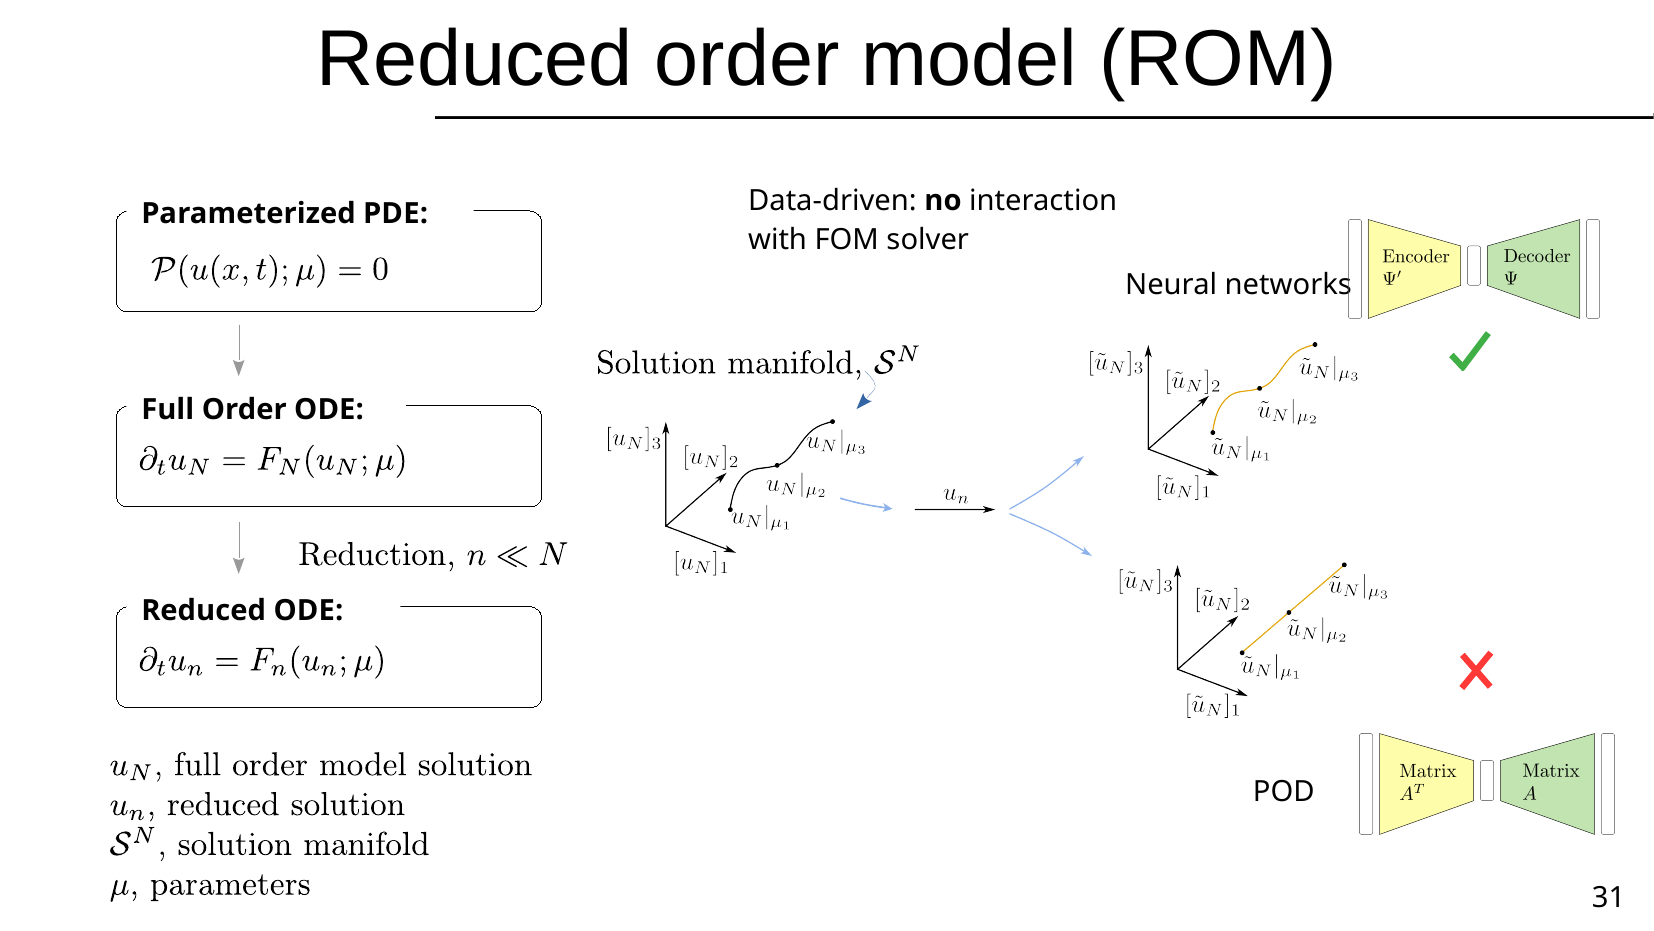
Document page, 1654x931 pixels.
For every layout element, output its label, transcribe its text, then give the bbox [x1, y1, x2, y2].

picture [1348, 219, 1600, 320]
text_box POD [1238, 763, 1342, 817]
picture [108, 750, 533, 904]
picture [150, 253, 389, 289]
text_box Neural networks [1110, 256, 1348, 310]
picture [138, 443, 406, 480]
text_box Reduced ODE: [126, 581, 401, 636]
text_box Full Order ODE: [126, 380, 406, 443]
picture [138, 644, 385, 680]
picture [596, 342, 1387, 719]
title Reduced order model (ROM) [0, 0, 1654, 117]
text_box Parameterized PDE: [126, 185, 474, 240]
picture [298, 540, 569, 573]
picture [1359, 733, 1615, 835]
text_box Data-driven: no interaction with FOM solver [733, 171, 1155, 302]
